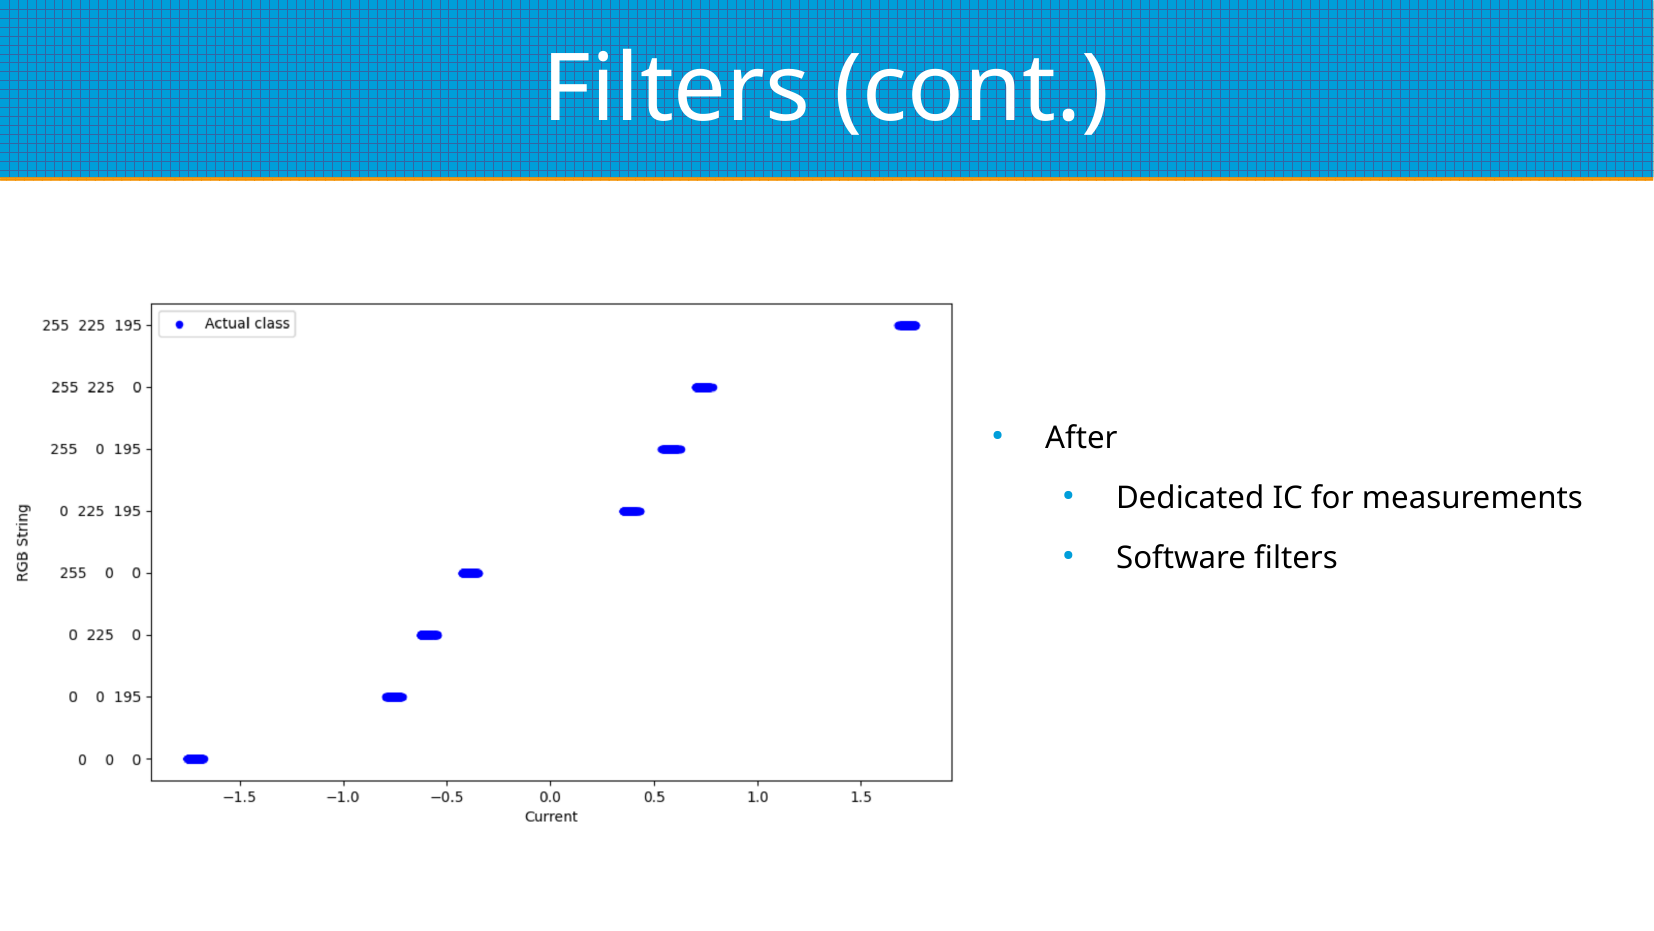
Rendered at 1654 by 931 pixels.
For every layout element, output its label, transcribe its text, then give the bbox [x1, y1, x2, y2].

picture [11, 295, 958, 827]
title Filters (cont.) [82, 14, 1571, 148]
list After Dedicated IC for measurements Software filters [974, 200, 1630, 910]
